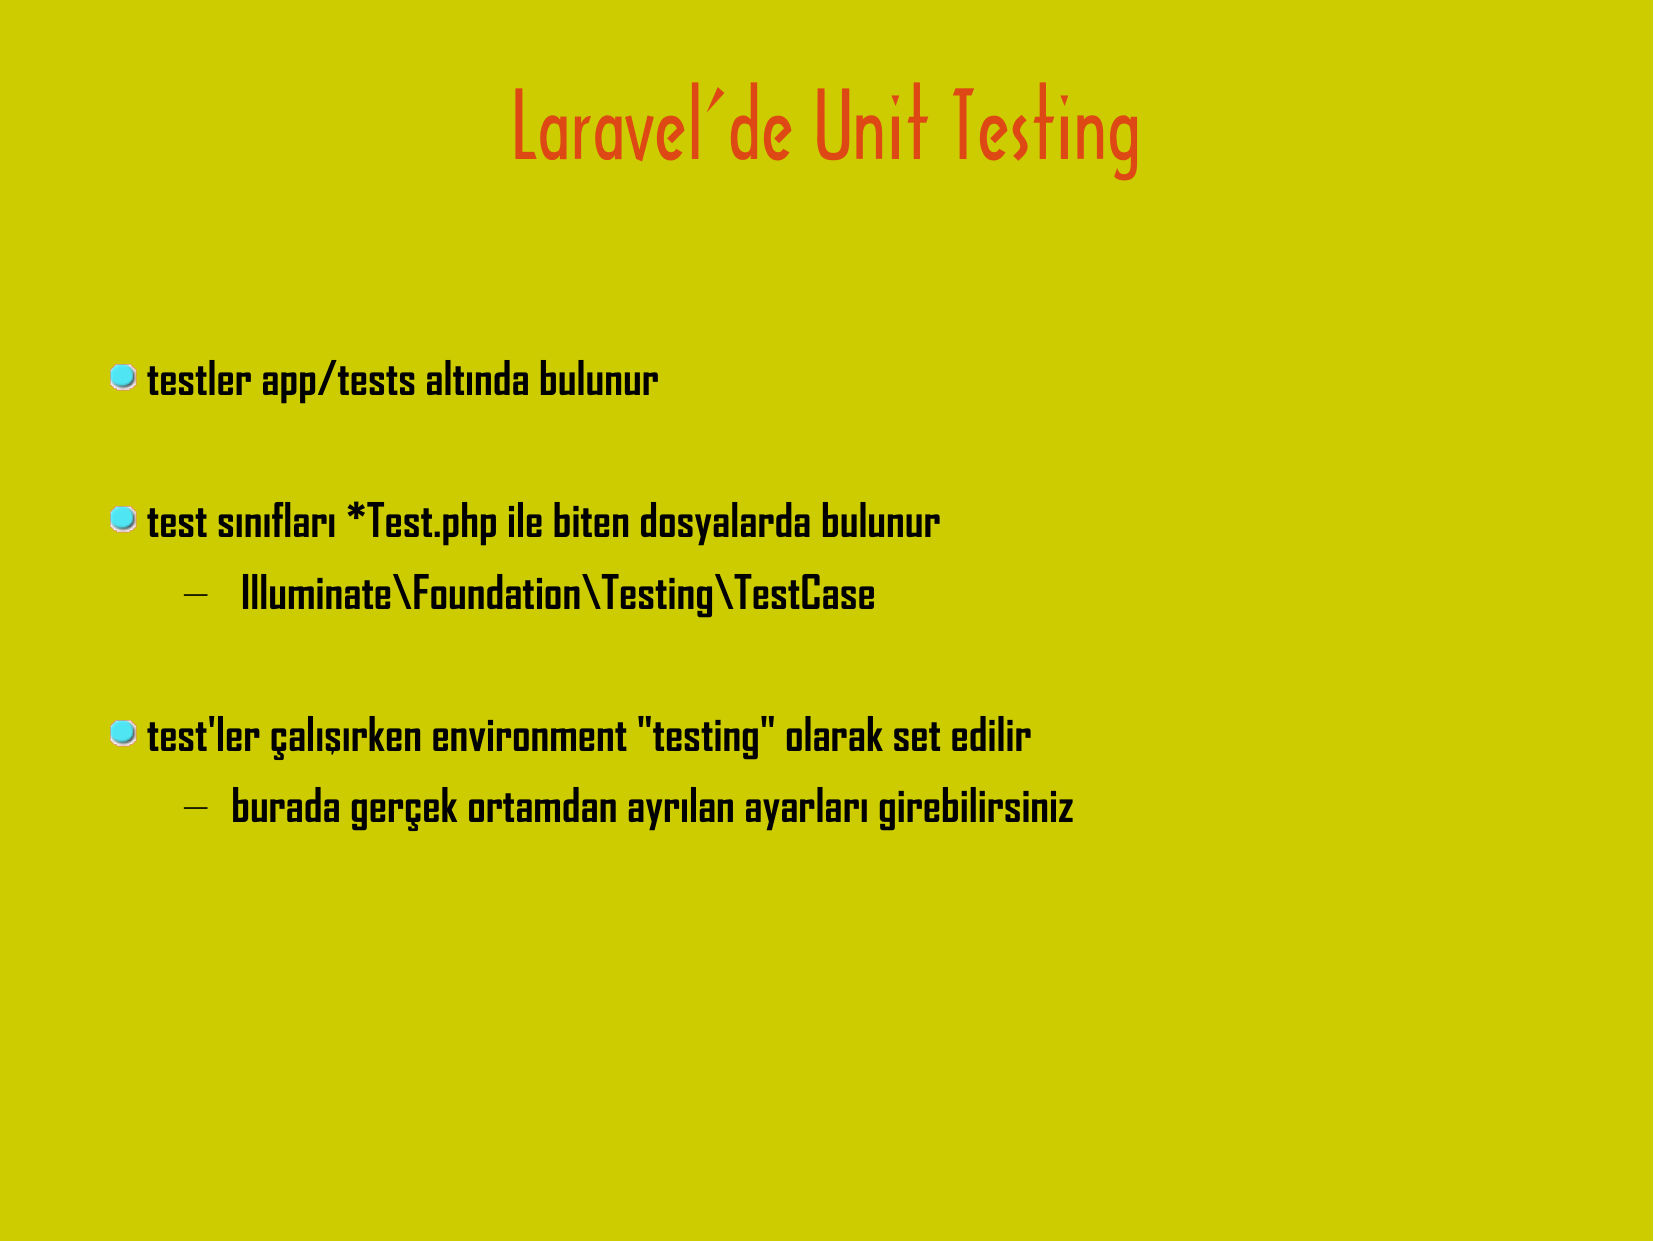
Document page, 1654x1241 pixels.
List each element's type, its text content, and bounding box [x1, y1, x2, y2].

text_box Laravel'de Unit Testing [495, 75, 1158, 189]
text_box testler app/tests altında bulunur test sınıfları *Test.php ile biten dosyalarda bulunur Illuminate\Foundation\Testing\TestCase test'ler çalışırken environment "testing" olarak set edilir burada gerçek ortamdan ayrılan ayarları girebilirsiniz [94, 271, 1086, 843]
